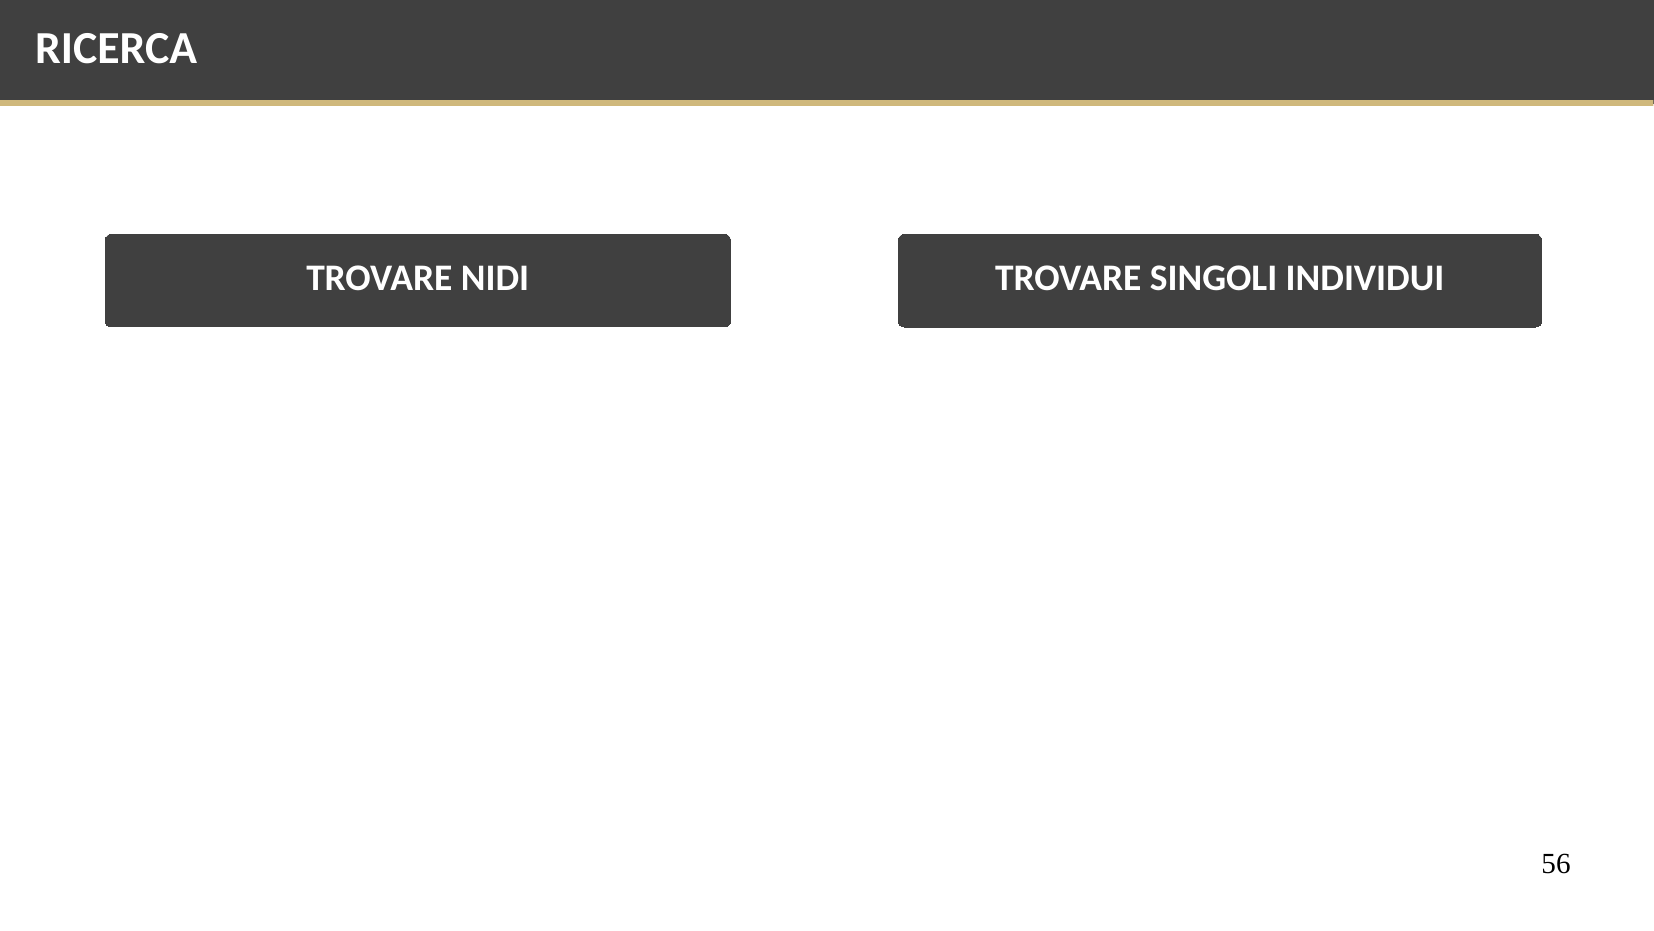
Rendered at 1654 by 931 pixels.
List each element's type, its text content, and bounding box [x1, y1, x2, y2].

text_box TROVARE NIDI [105, 234, 731, 327]
text_box TROVARE SINGOLI INDIVIDUI [898, 234, 1542, 328]
text_box RICERCA [0, 0, 1654, 100]
